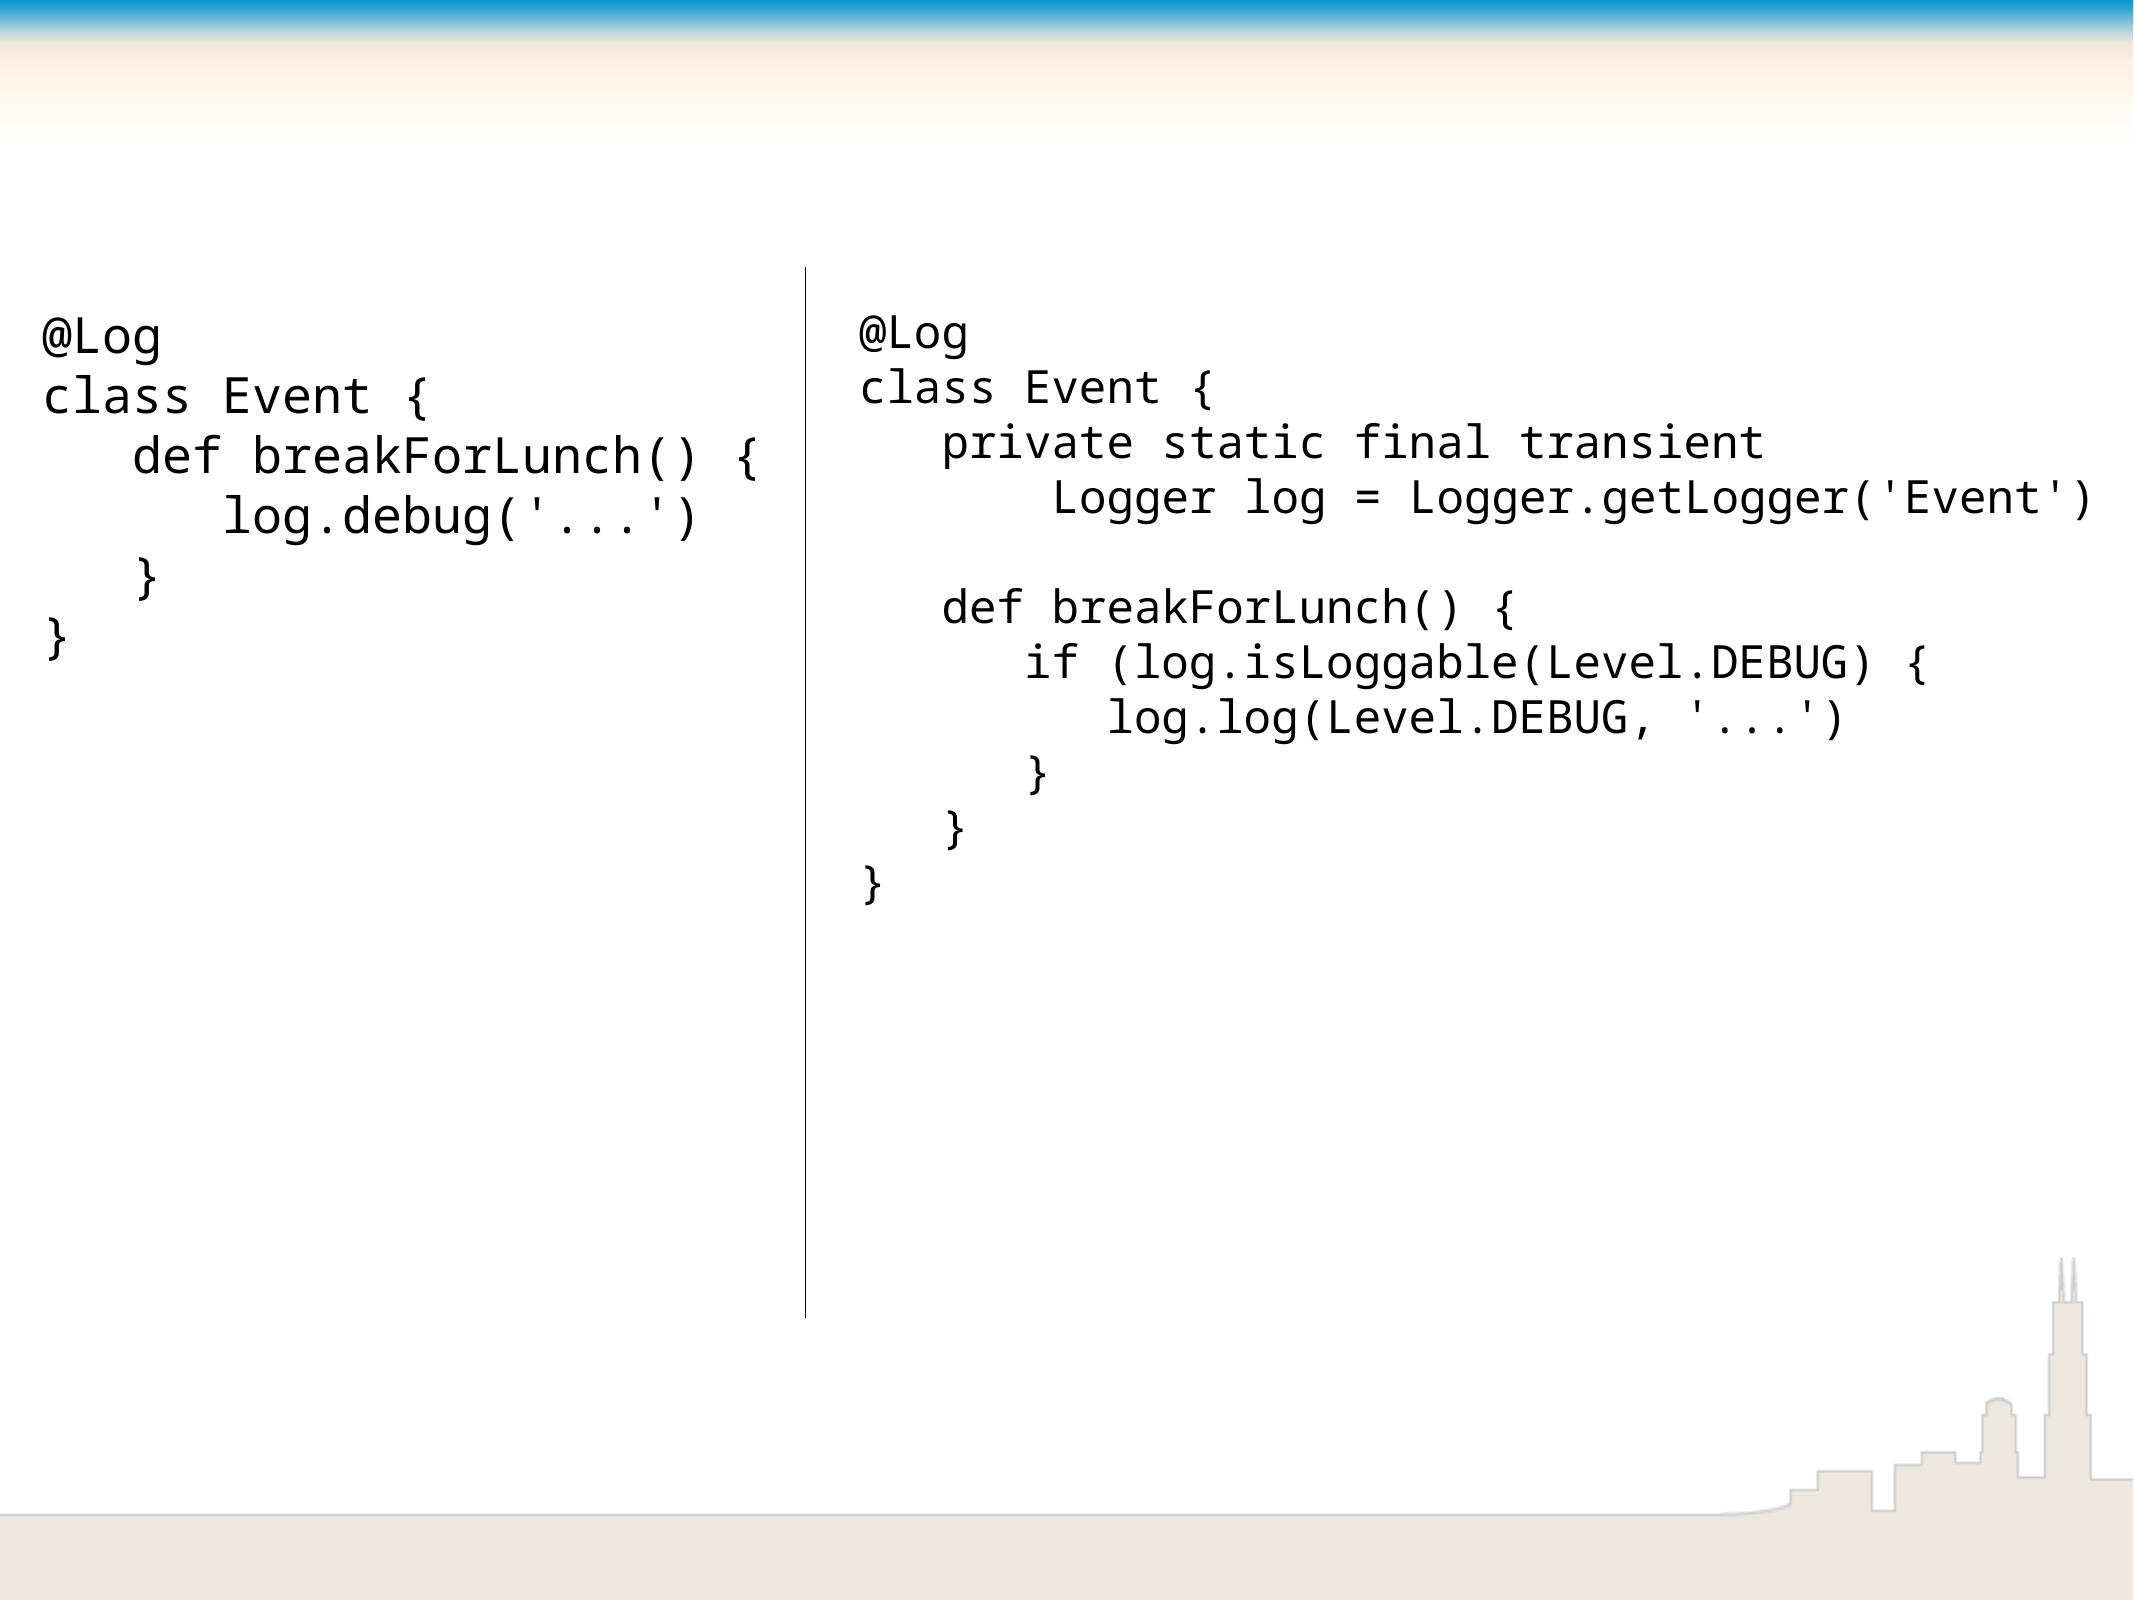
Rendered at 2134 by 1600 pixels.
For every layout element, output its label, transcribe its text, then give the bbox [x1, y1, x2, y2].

picture [0, 4, 2134, 1600]
text_box @Log class Event { def breakForLunch() { log.debug('...') } } [27, 295, 844, 1271]
text_box @Log class Event { private static final transient Logger log = Logger.getLogger('Event') def breakForLunch() { if (log.isLoggable(Level.DEBUG) { log.log(Level.DEBUG, '...') } } } [844, 295, 2133, 1271]
